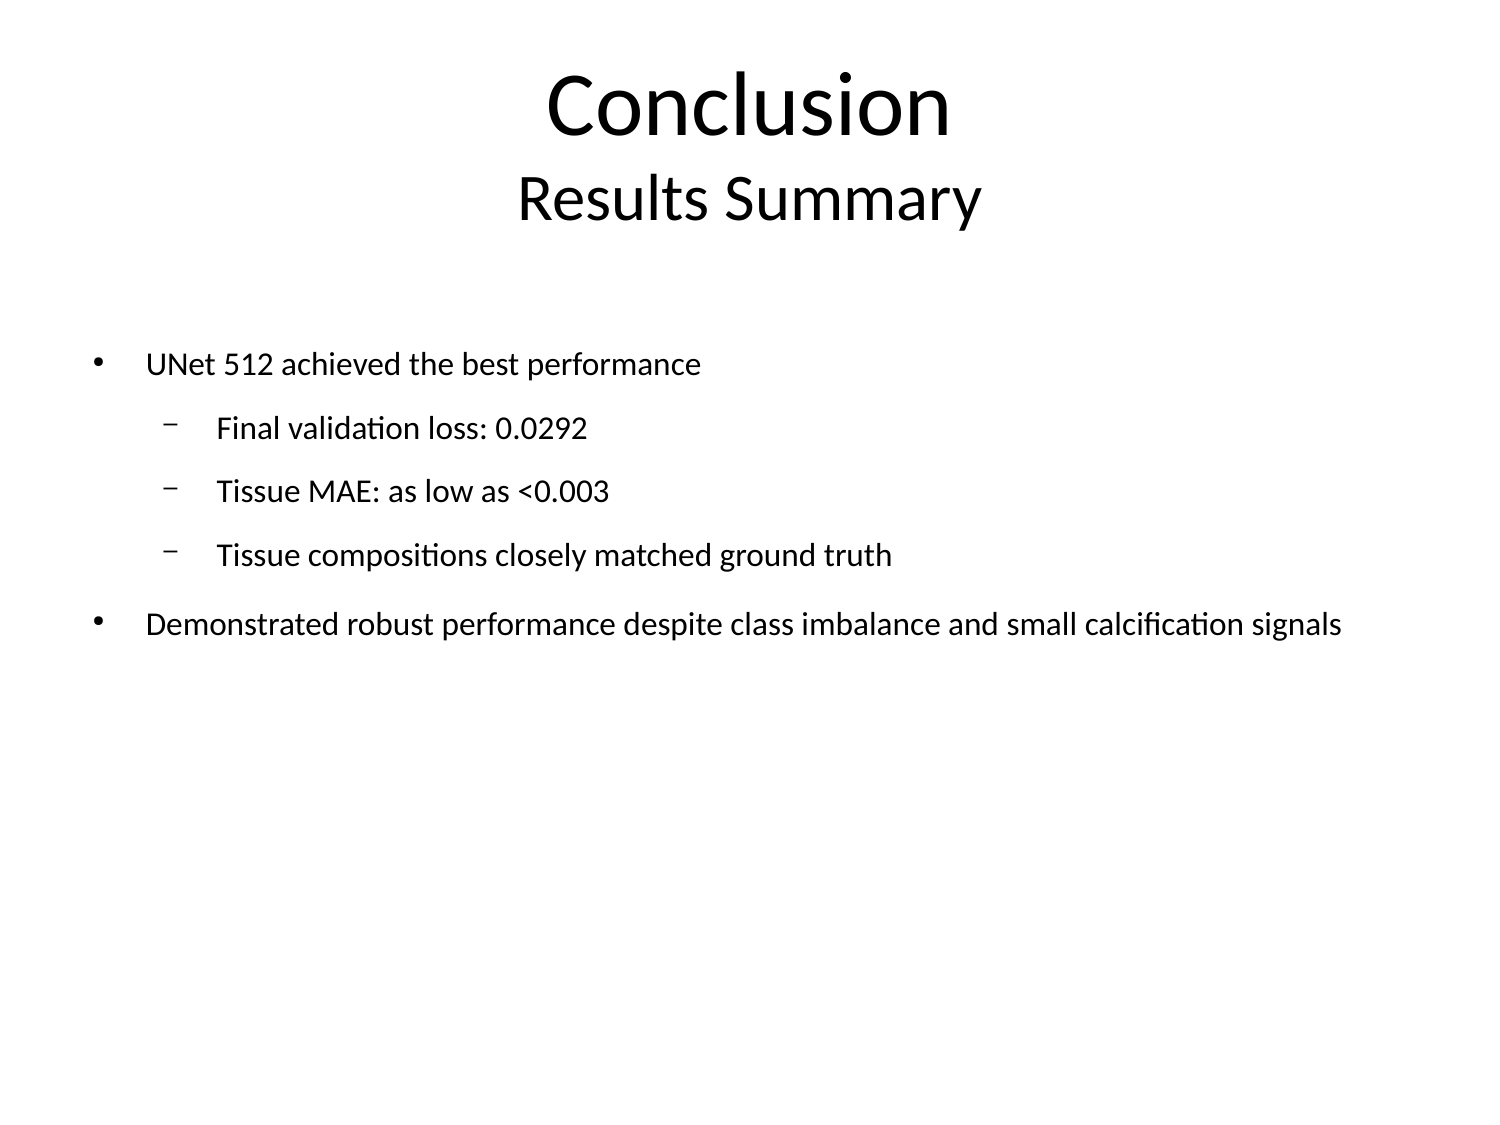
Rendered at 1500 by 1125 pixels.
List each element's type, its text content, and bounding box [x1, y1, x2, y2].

list UNet 512 achieved the best performance Final validation loss: 0.0292 Tissue MAE: as low as <0.003 Tissue compositions closely matched ground truth Demonstrated robust performance despite class imbalance and small calcification signals [75, 262, 1425, 1005]
title Conclusion Results Summary [75, 45, 1425, 233]
